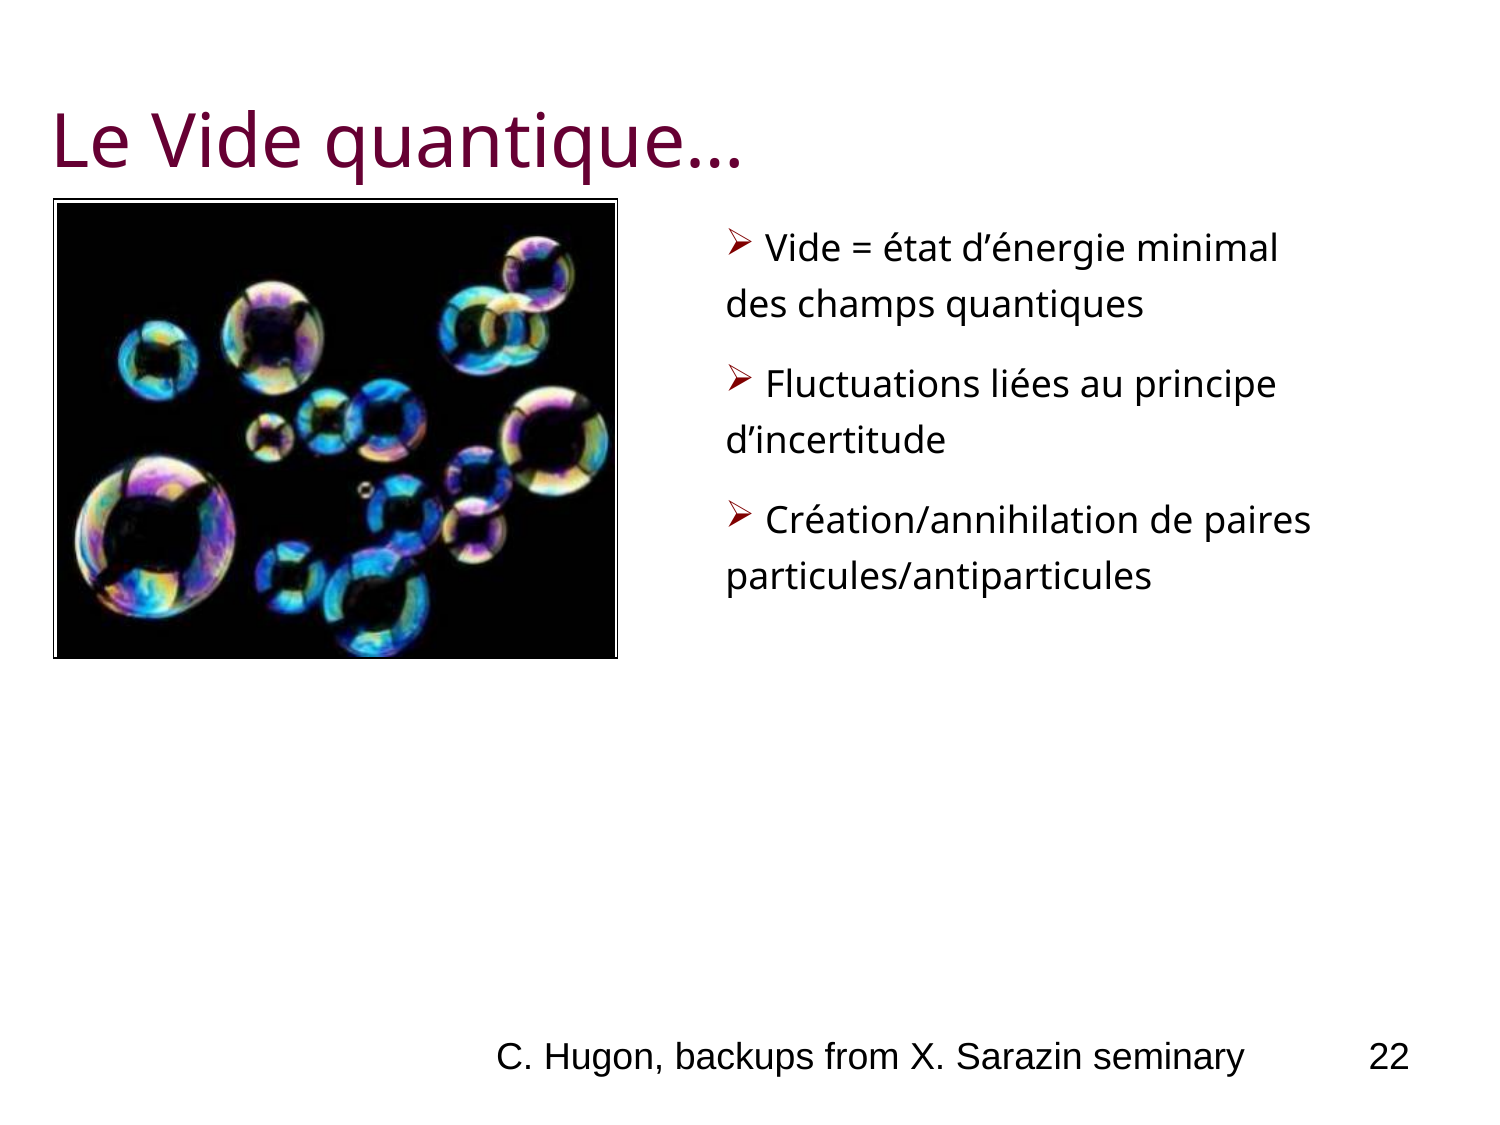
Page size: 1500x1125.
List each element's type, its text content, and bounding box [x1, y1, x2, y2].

text_box Le Vide quantique… [35, 85, 760, 191]
text_box Vide = état d’énergie minimal des champs quantiques Fluctuations liées au principe d’incertitude Création/annihilation de paires particules/antiparticules [710, 205, 1366, 605]
picture [57, 203, 615, 658]
